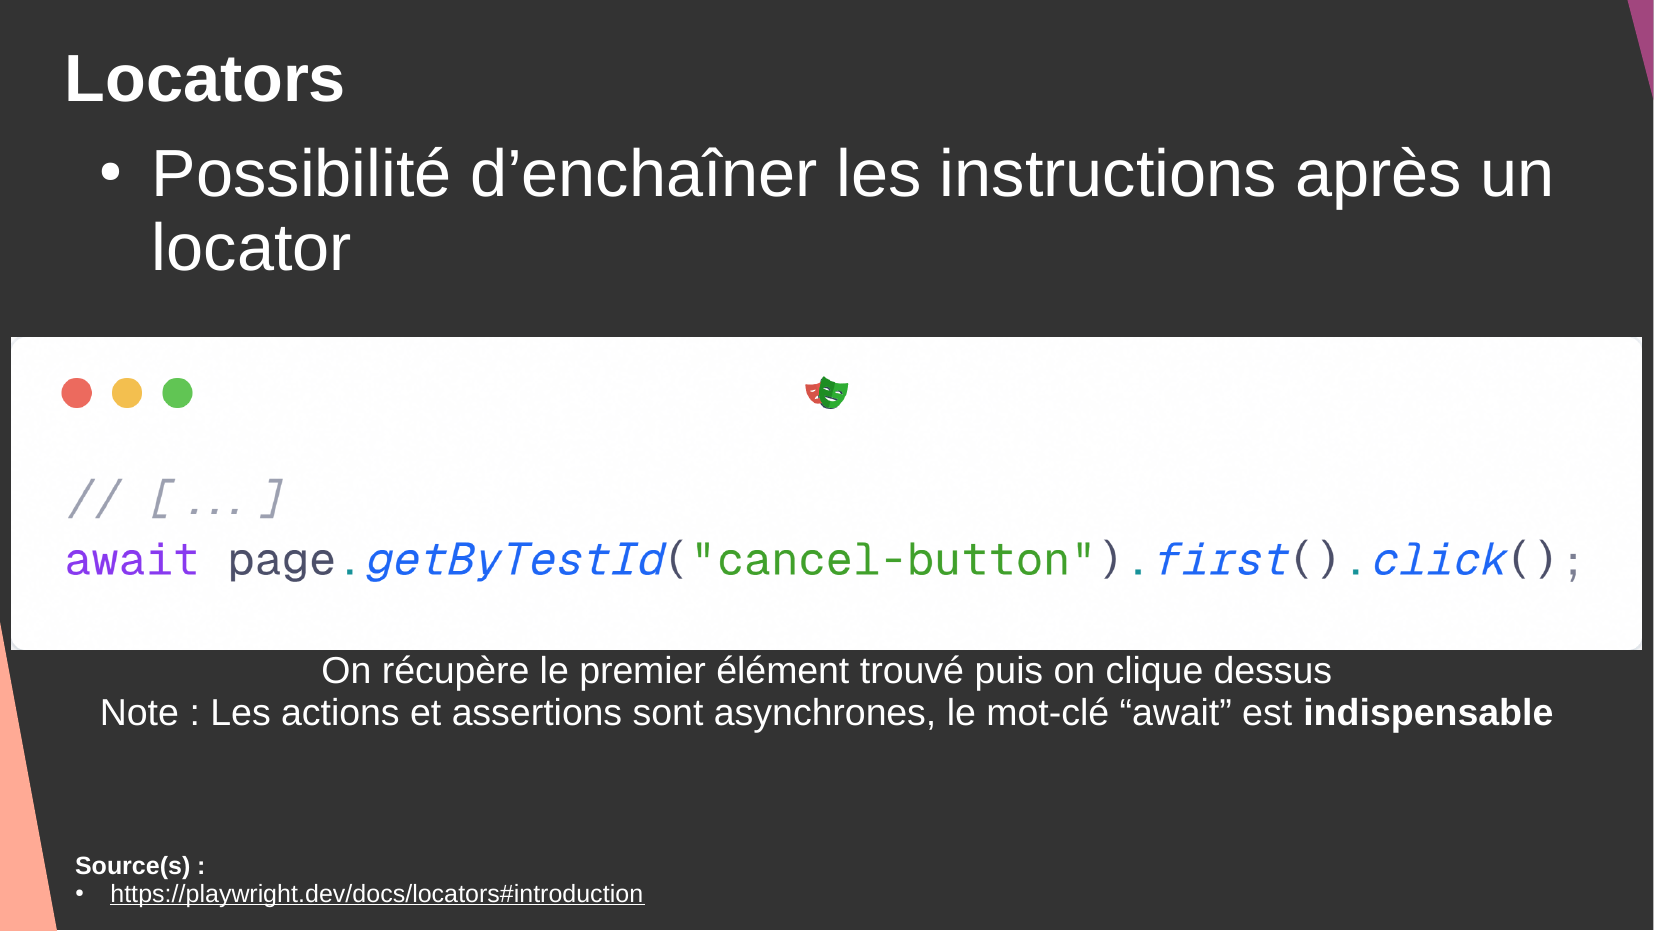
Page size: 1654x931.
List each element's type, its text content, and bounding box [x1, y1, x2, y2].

text_box [0, 621, 58, 931]
text_box Source(s) : https://playwright.dev/docs/locators#introduction [60, 821, 1546, 916]
list Possibilité d’enchaîner les instructions après un locator [80, 135, 1620, 337]
title Locators [64, 40, 1635, 116]
picture [11, 337, 1642, 650]
text_box [1627, 0, 1654, 103]
list On récupère le premier élément trouvé puis on clique dessus Note : Les actions et assertions sont asynchrones, le mot-clé “await” est indispensable [94, 650, 1560, 739]
